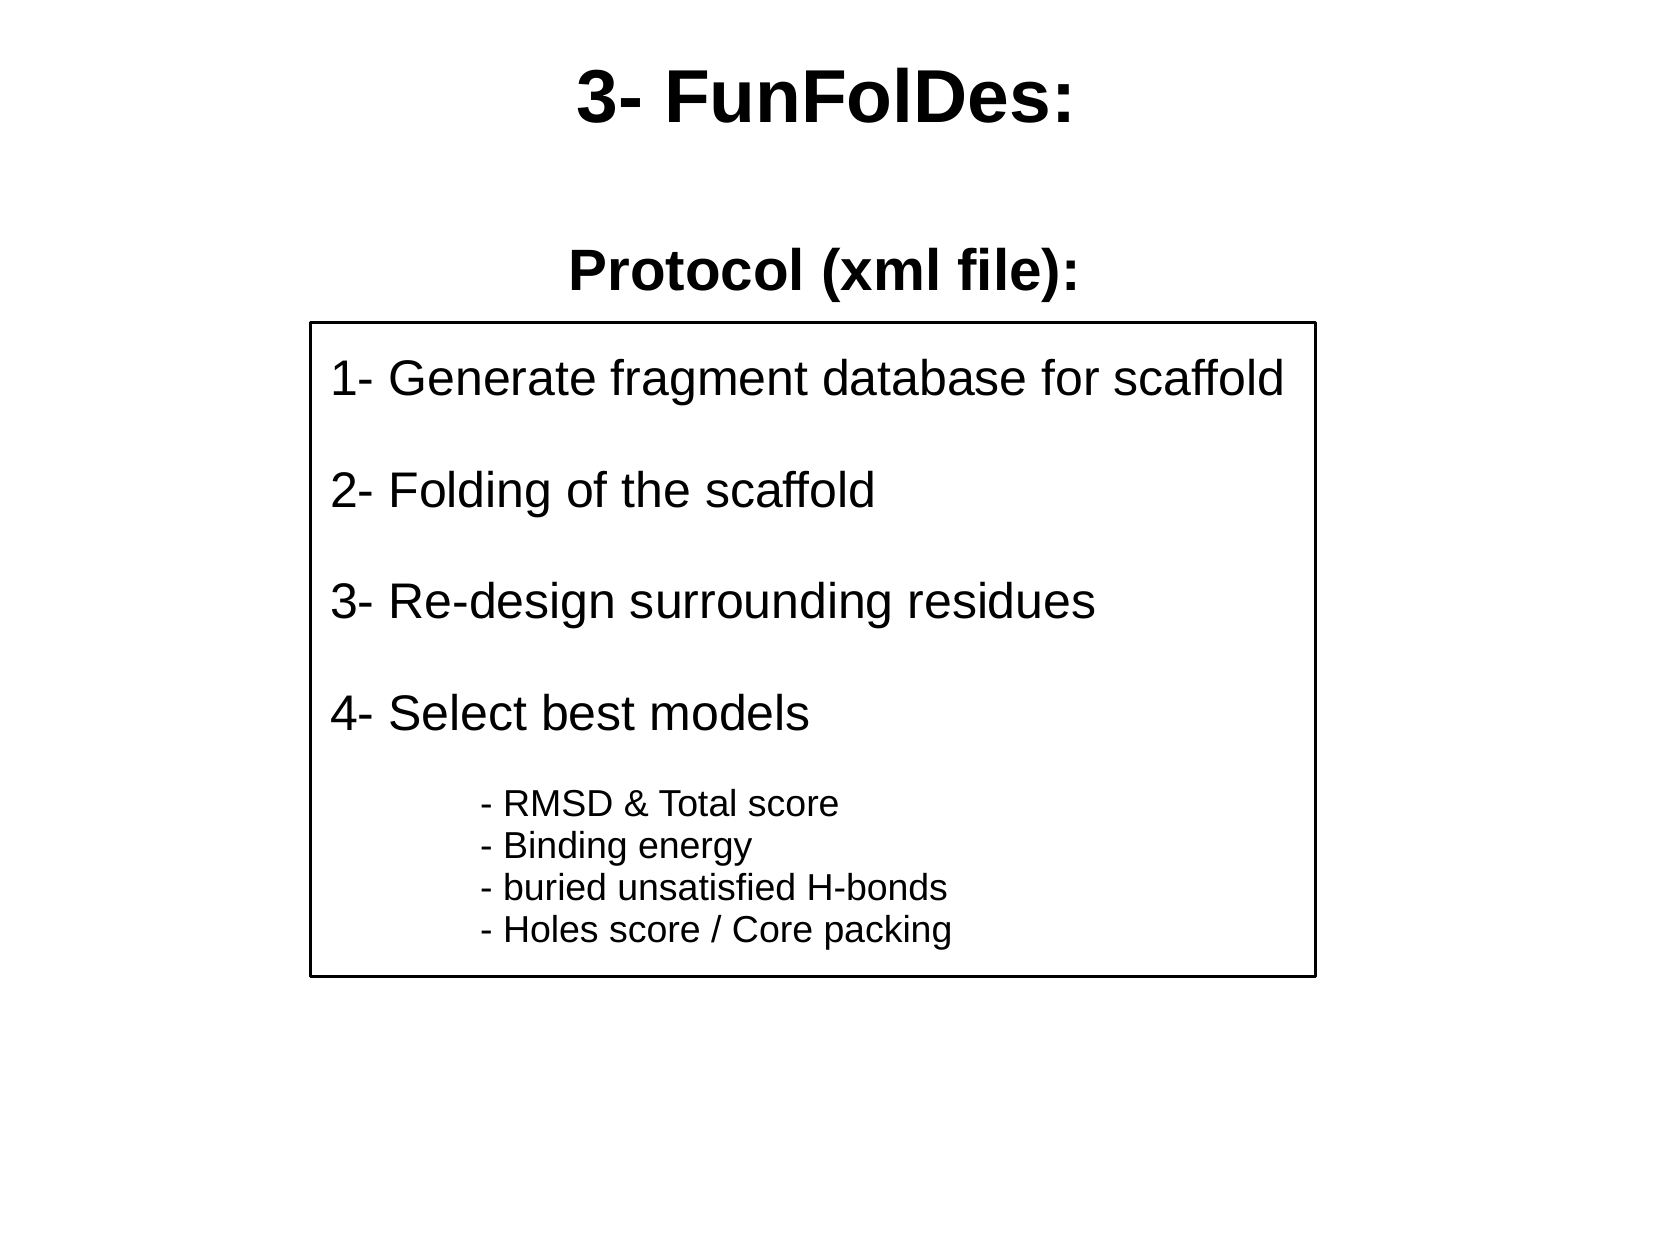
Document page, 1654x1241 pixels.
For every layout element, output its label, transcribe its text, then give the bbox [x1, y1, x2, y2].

text_box 1- Generate fragment database for scaffold 2- Folding of the scaffold 3- Re-design surrounding residues 4- Select best models - RMSD & Total score - Binding energy - buried unsatisfied H-bonds - Holes score / Core packing [315, 343, 1331, 1067]
text_box 1- Generate fragment database for scaffold 2- Folding of the scaffold 3- Re-design surrounding residues 4- Select best models - RMSD & Total score - Binding energy - buried unsatisfied H-bonds - Holes score / Core packing [315, 343, 1314, 975]
text_box Protocol (xml file): [495, 230, 1156, 311]
text_box 3- FunFolDes: [0, 47, 1654, 146]
